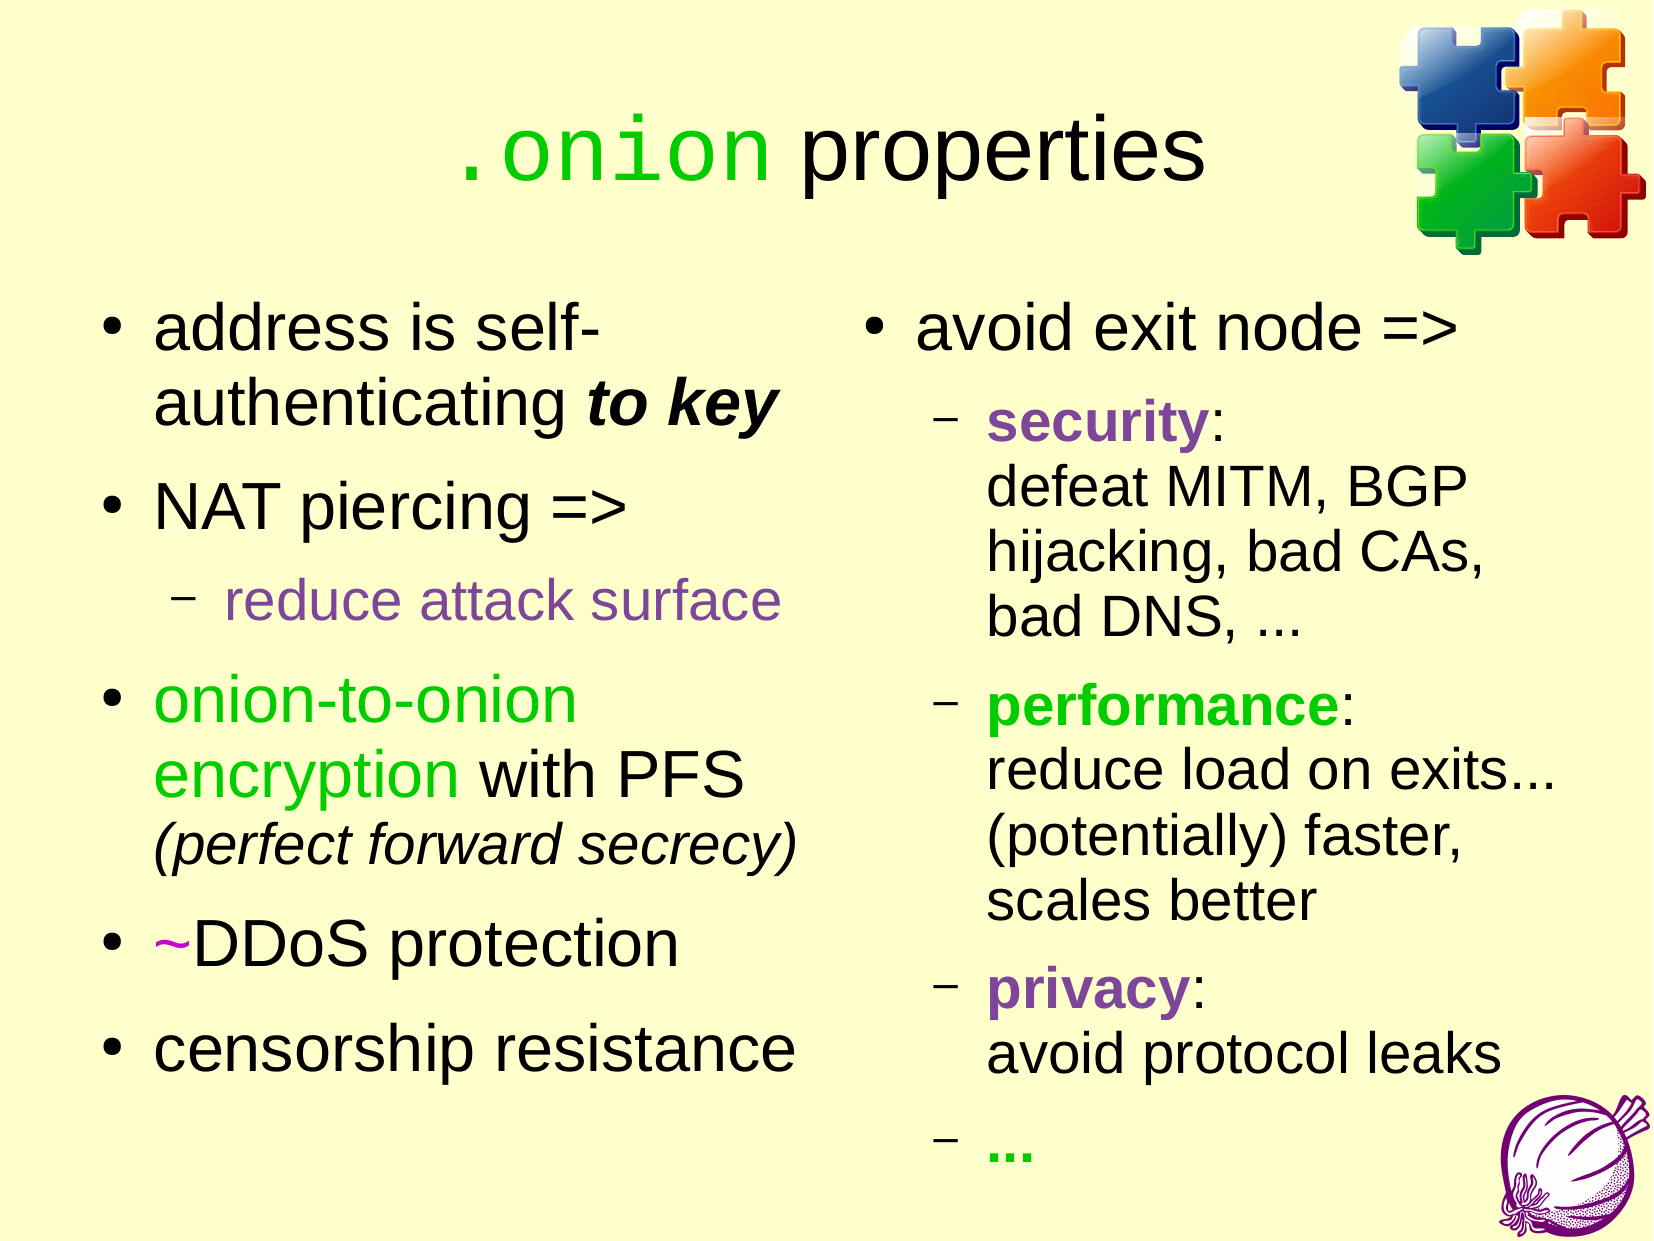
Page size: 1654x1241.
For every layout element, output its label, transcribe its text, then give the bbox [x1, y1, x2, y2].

picture [1390, 0, 1653, 265]
title .onion properties [82, 49, 1390, 257]
list avoid exit node => security: defeat MITM, BGP hijacking, bad CAs, bad DNS, ... performance: reduce load on exits... (potentially) faster, scales better privacy: avoid protocol leaks ... [844, 290, 1571, 1201]
list address is self-authenticating to key NAT piercing => reduce attack surface onion-to-onion encryption with PFS (perfect forward secrecy) ~DDoS protection censorship resistance [82, 290, 809, 1216]
